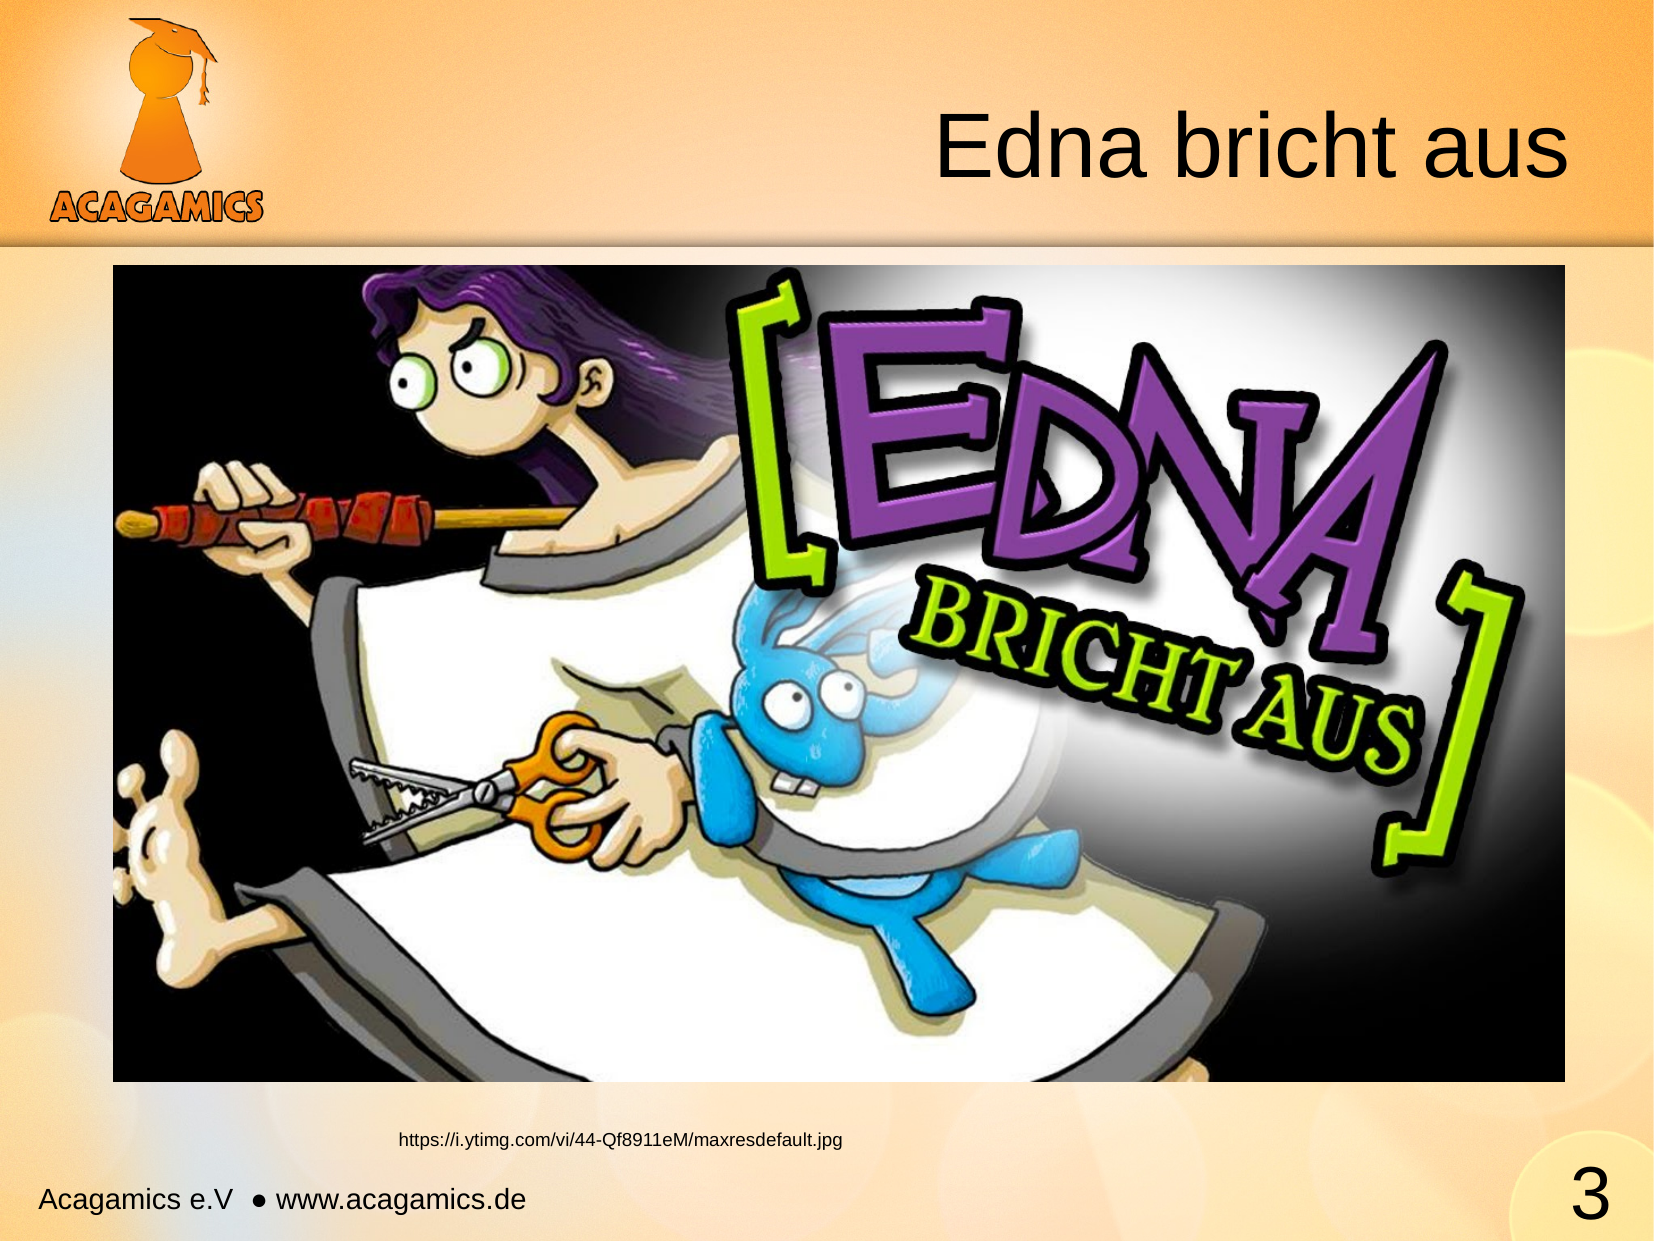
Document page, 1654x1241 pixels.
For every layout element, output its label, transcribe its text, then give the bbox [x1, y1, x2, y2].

title Edna bricht aus [324, 76, 1571, 216]
text_box https://i.ytimg.com/vi/44-Qf8911eM/maxresdefault.jpg [383, 1122, 858, 1158]
picture [0, 0, 1654, 1241]
